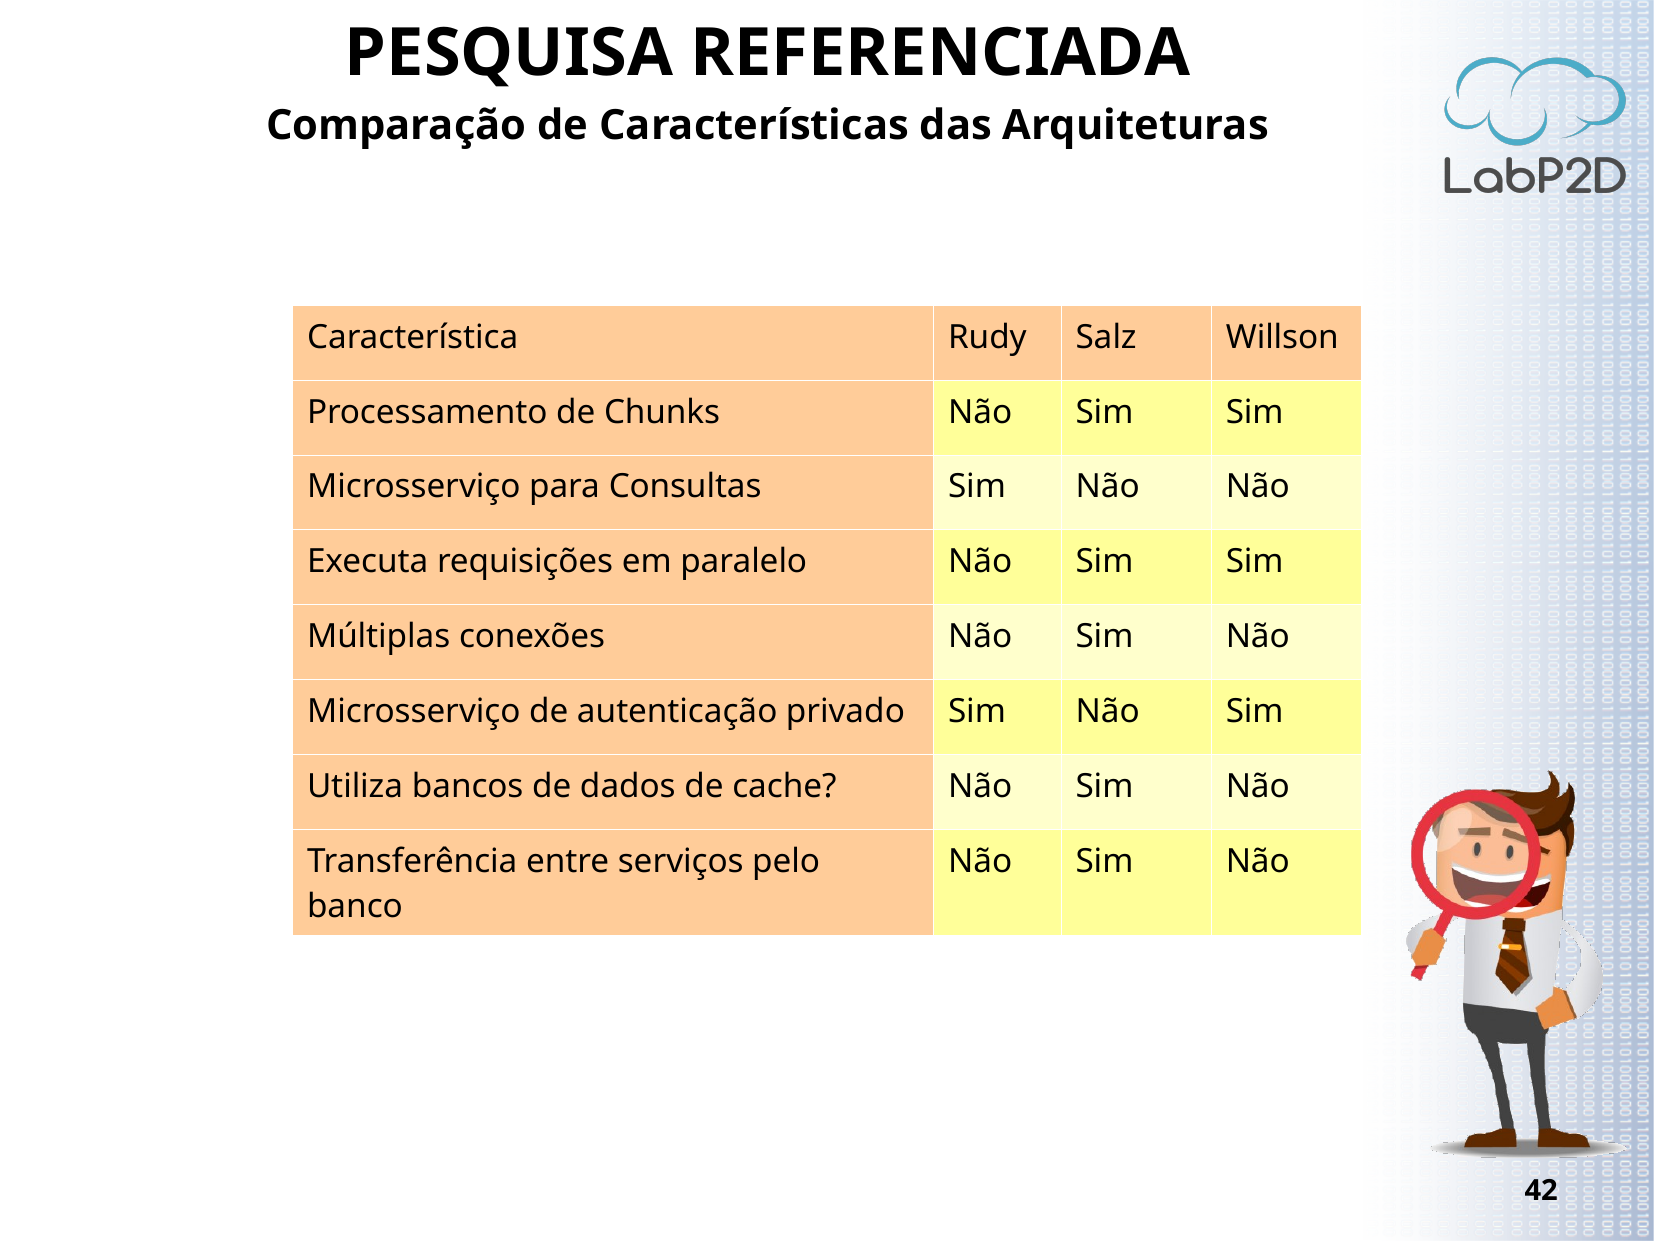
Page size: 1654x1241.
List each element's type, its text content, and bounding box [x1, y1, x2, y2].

table_cell Não [934, 830, 1061, 935]
picture [1278, 1, 1654, 1241]
table_cell Não [934, 381, 1061, 455]
table_cell Múltiplas conexões [293, 605, 933, 679]
table_header Rudy [934, 306, 1061, 380]
table_cell Não [934, 530, 1061, 604]
table_cell Não [1062, 456, 1211, 529]
table_cell Sim [1212, 530, 1361, 604]
table_cell Microsserviço de autenticação privado [293, 680, 933, 754]
table_header Salz [1062, 306, 1211, 380]
table_cell Microsserviço para Consultas [293, 456, 933, 529]
table_cell Não [1212, 830, 1278, 935]
title PESQUISA REFERENCIADA Comparação de Características das Arquiteturas [82, 0, 1453, 259]
table_cell Sim [934, 456, 1061, 529]
table_cell Sim [1062, 755, 1211, 829]
table_cell Sim [1212, 381, 1361, 455]
table_cell Sim [1062, 381, 1211, 455]
table_cell Utiliza bancos de dados de cache? [293, 755, 933, 829]
table_cell Sim [1062, 530, 1211, 604]
table_cell Não [1062, 680, 1211, 754]
table_cell Não [934, 755, 1061, 829]
table_header Característica [293, 306, 933, 380]
table_cell Sim [1212, 680, 1361, 754]
table_cell Sim [1062, 830, 1211, 935]
table_cell Não [1212, 605, 1361, 679]
table_cell Não [1212, 755, 1278, 829]
table_header Willson [1212, 306, 1361, 380]
table_cell Processamento de Chunks [293, 381, 933, 455]
table_cell Não [1212, 456, 1361, 529]
table_cell Executa requisições em paralelo [293, 530, 933, 604]
table_cell Sim [934, 680, 1061, 754]
table_cell Transferência entre serviços pelo banco [293, 830, 933, 935]
table_cell Sim [1062, 605, 1211, 679]
table_cell Não [934, 605, 1061, 679]
